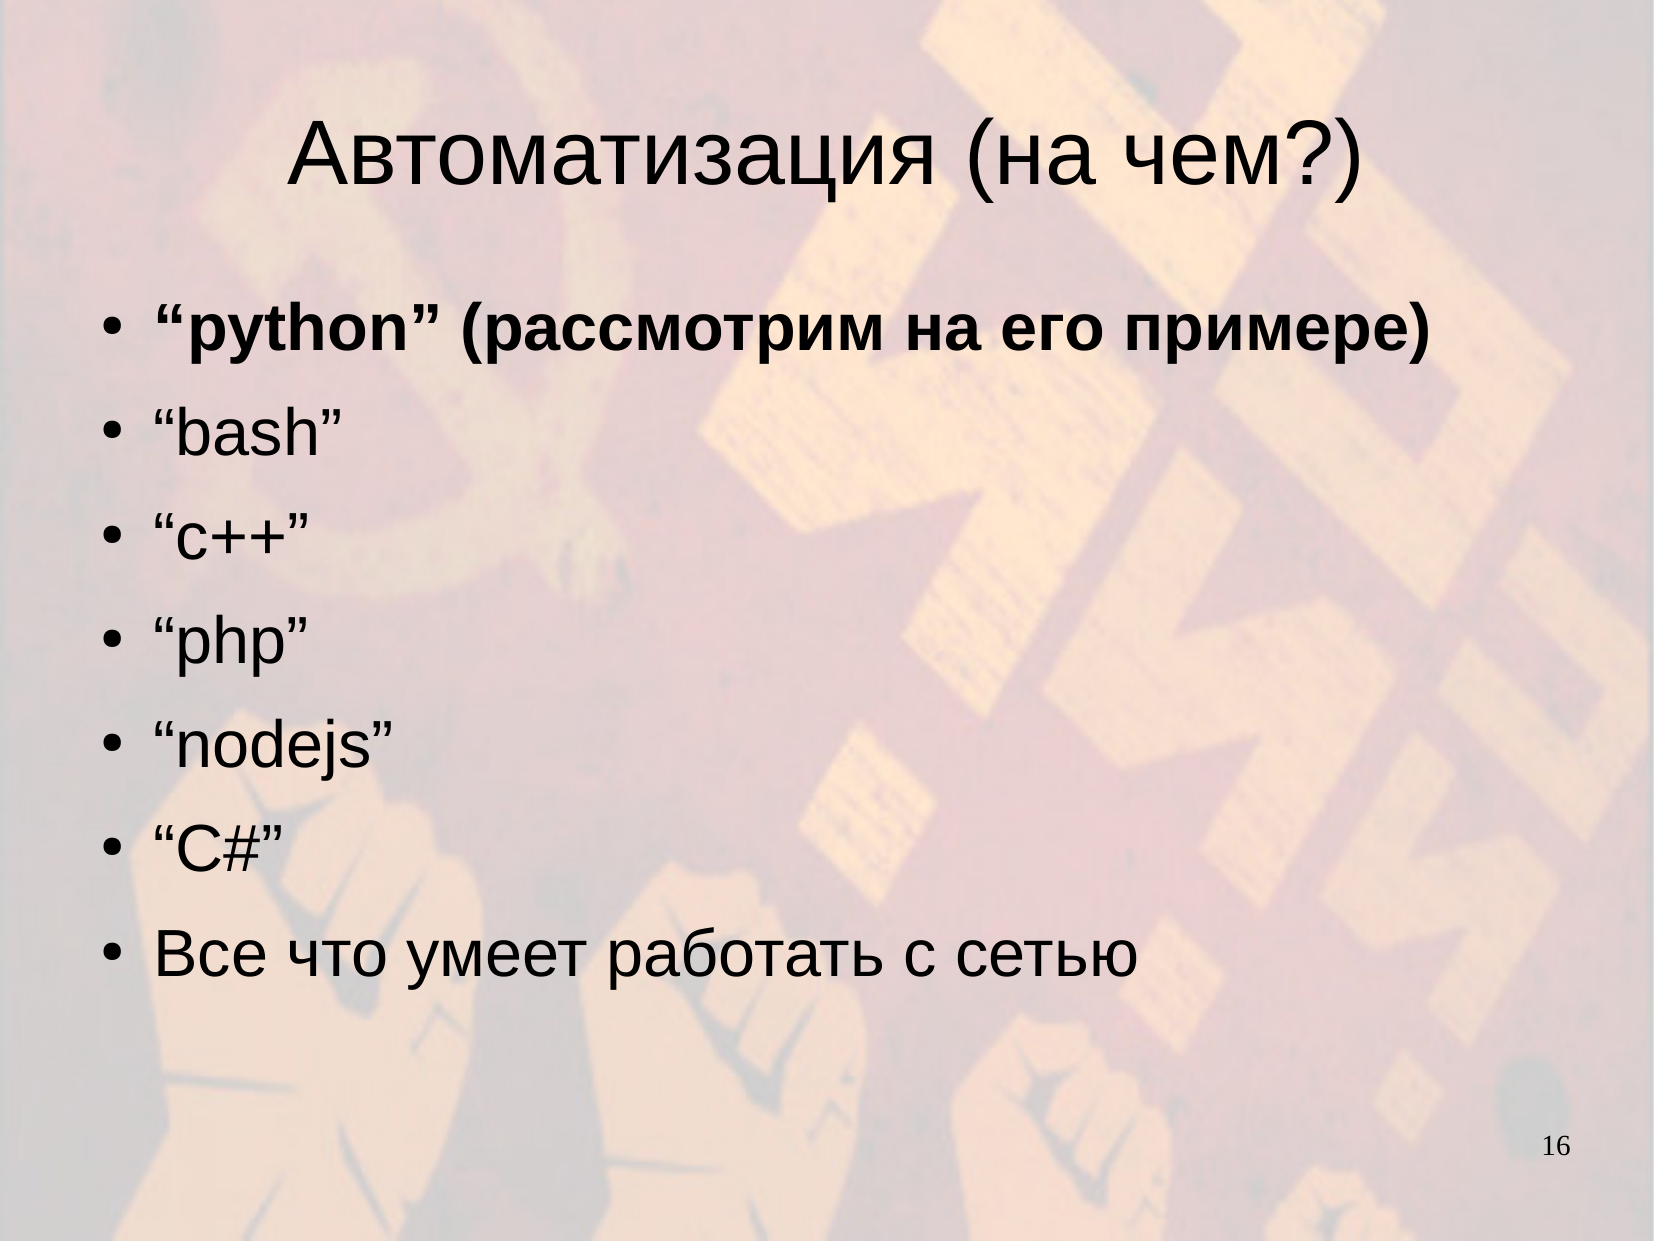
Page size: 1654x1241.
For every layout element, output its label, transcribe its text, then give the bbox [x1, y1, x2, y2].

list “python” (рассмотрим на его примере) “bash” “c++” “php” “nodejs” “C#” Все что умеет работать с сетью [82, 290, 1571, 1010]
picture [0, 0, 1654, 1241]
title Автоматизация (на чем?) [82, 49, 1571, 257]
